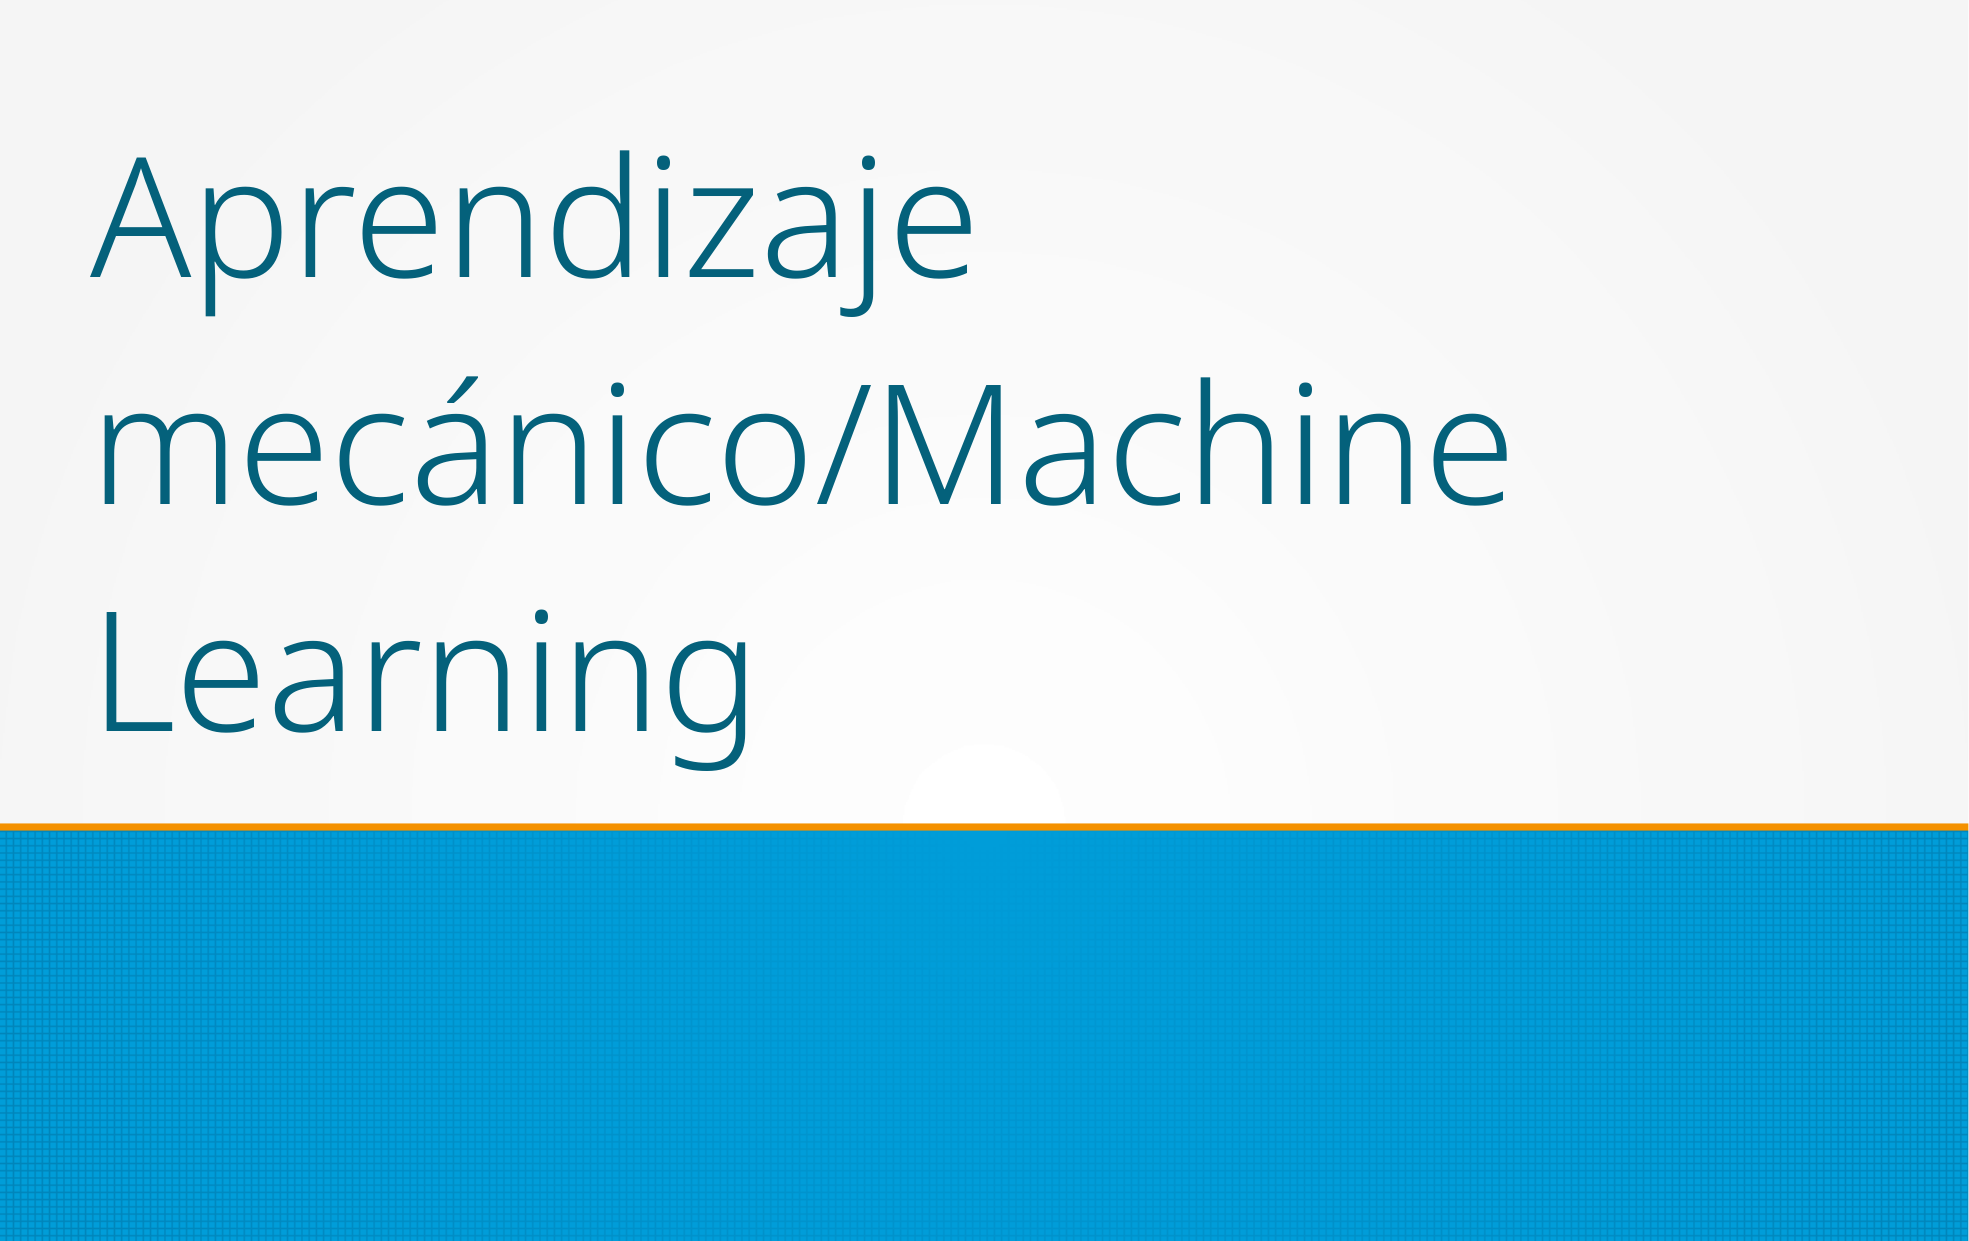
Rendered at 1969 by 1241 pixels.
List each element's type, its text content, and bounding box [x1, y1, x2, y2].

title Aprendizaje mecánico/Machine Learning [90, 49, 1862, 781]
picture [0, 0, 1969, 830]
